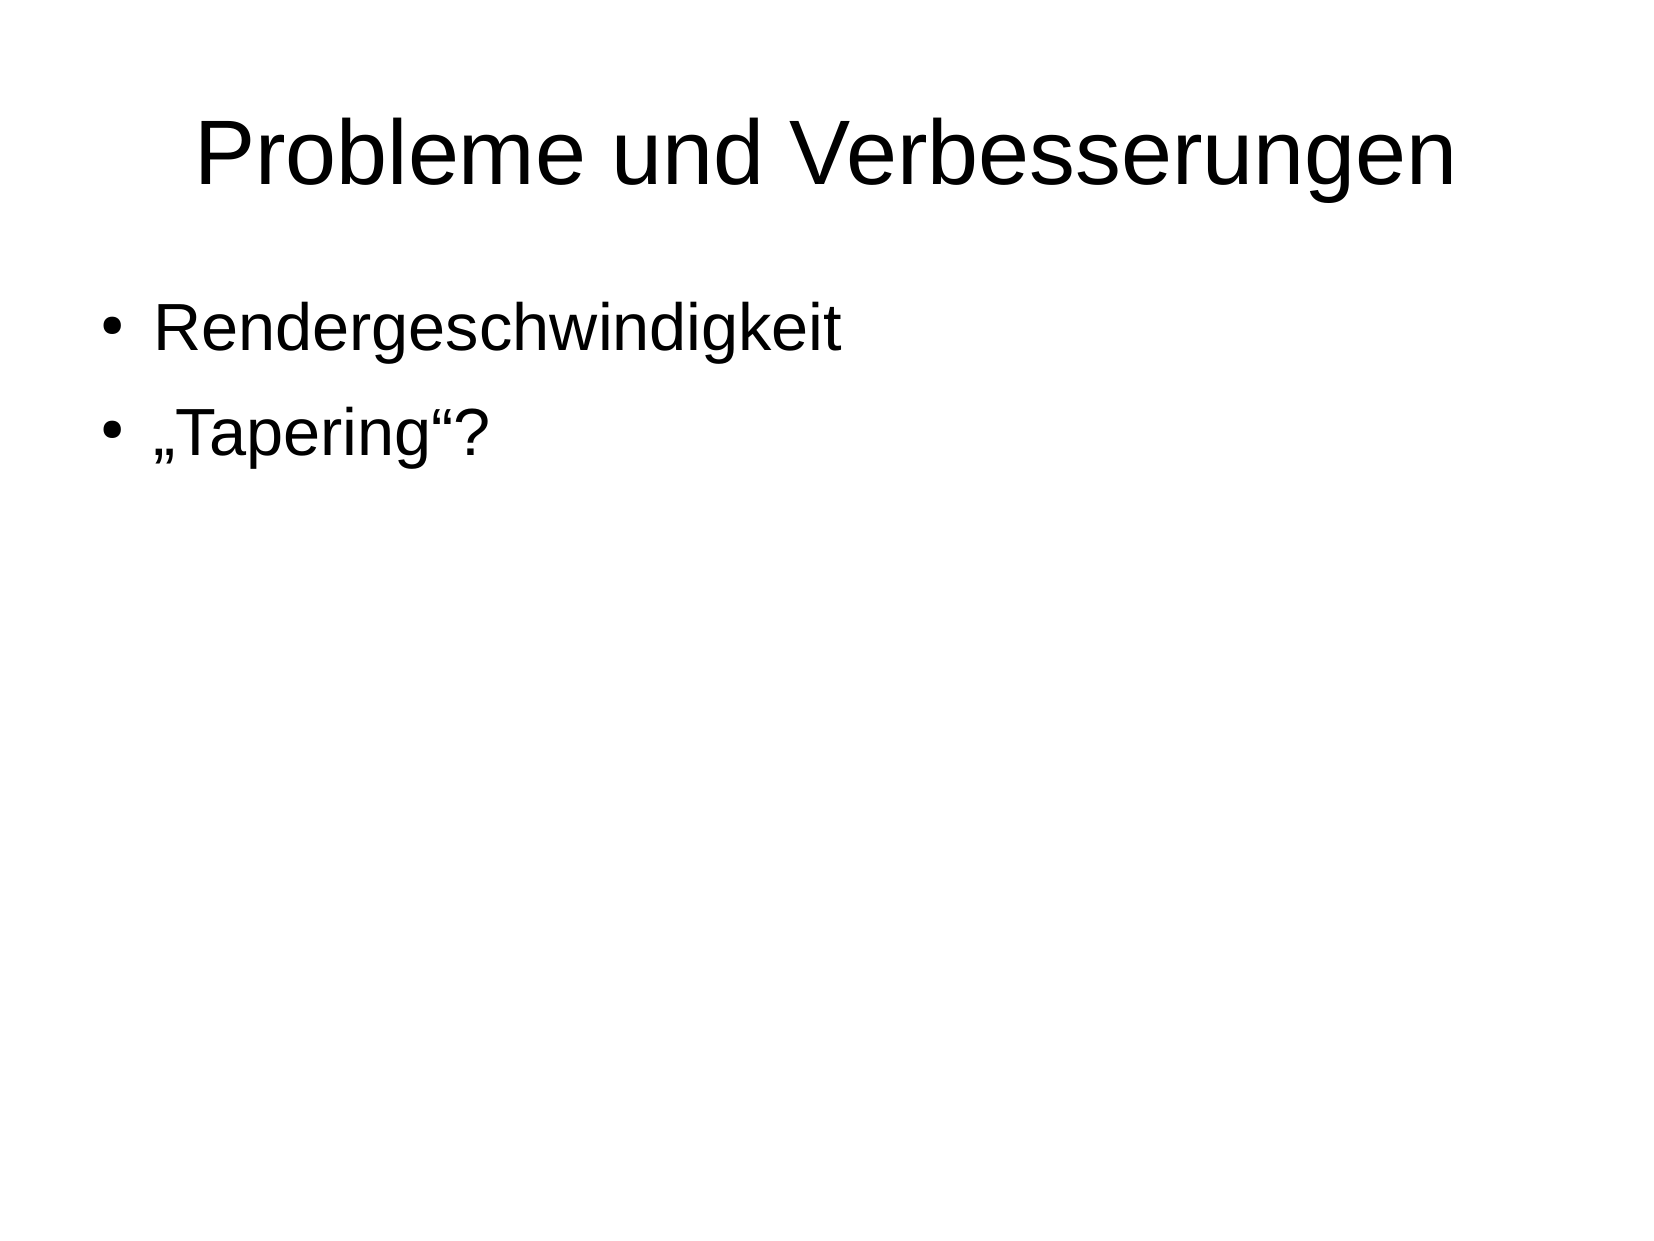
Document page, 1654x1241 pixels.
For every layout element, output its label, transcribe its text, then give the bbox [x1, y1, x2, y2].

title Probleme und Verbesserungen [82, 49, 1571, 257]
list Rendergeschwindigkeit „Tapering“? [82, 290, 1571, 1109]
